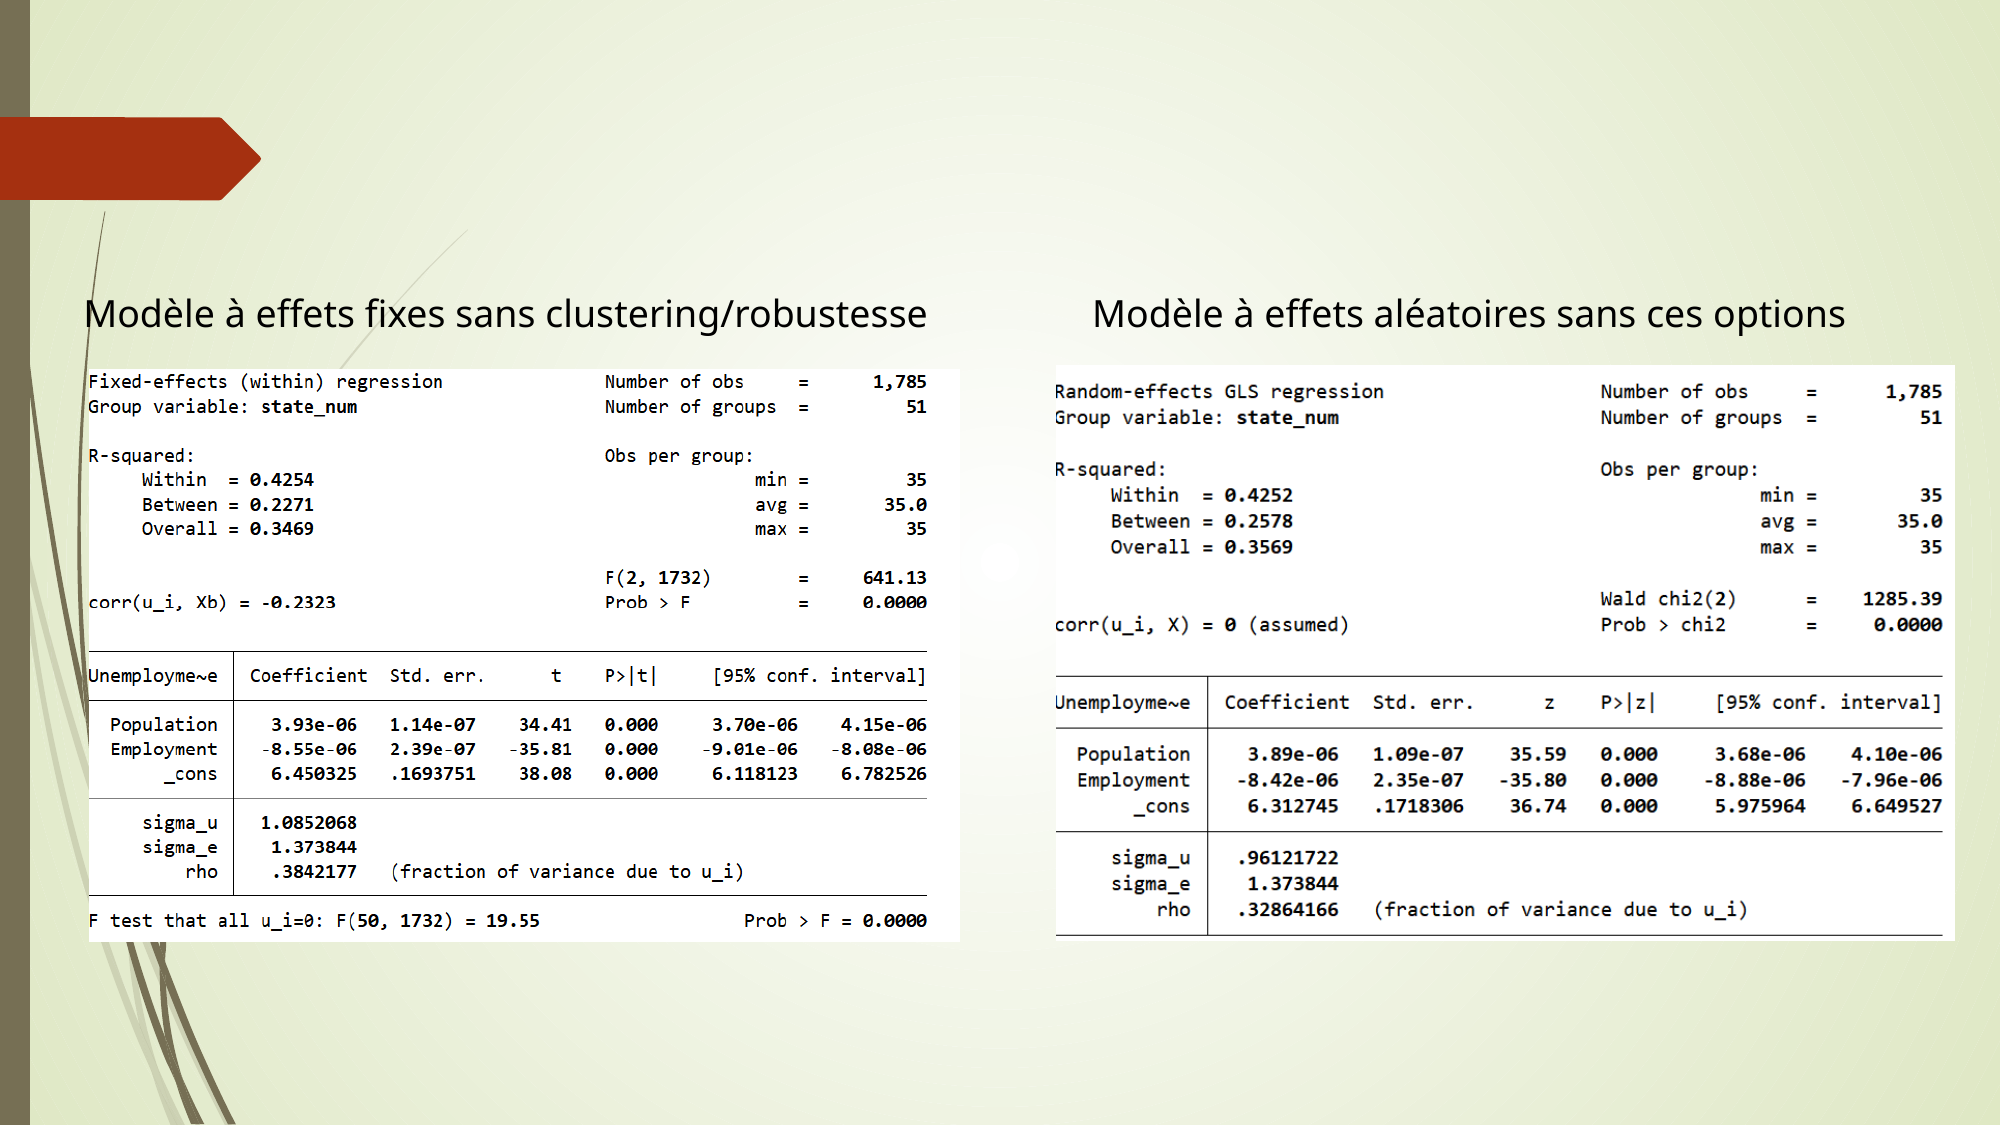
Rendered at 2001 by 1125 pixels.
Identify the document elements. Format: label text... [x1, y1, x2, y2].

text_box Modèle à effets aléatoires sans ces options [1077, 282, 1896, 343]
picture [1056, 365, 1955, 941]
text_box Modèle à effets fixes sans clustering/robustesse [68, 282, 960, 343]
picture [89, 369, 960, 942]
